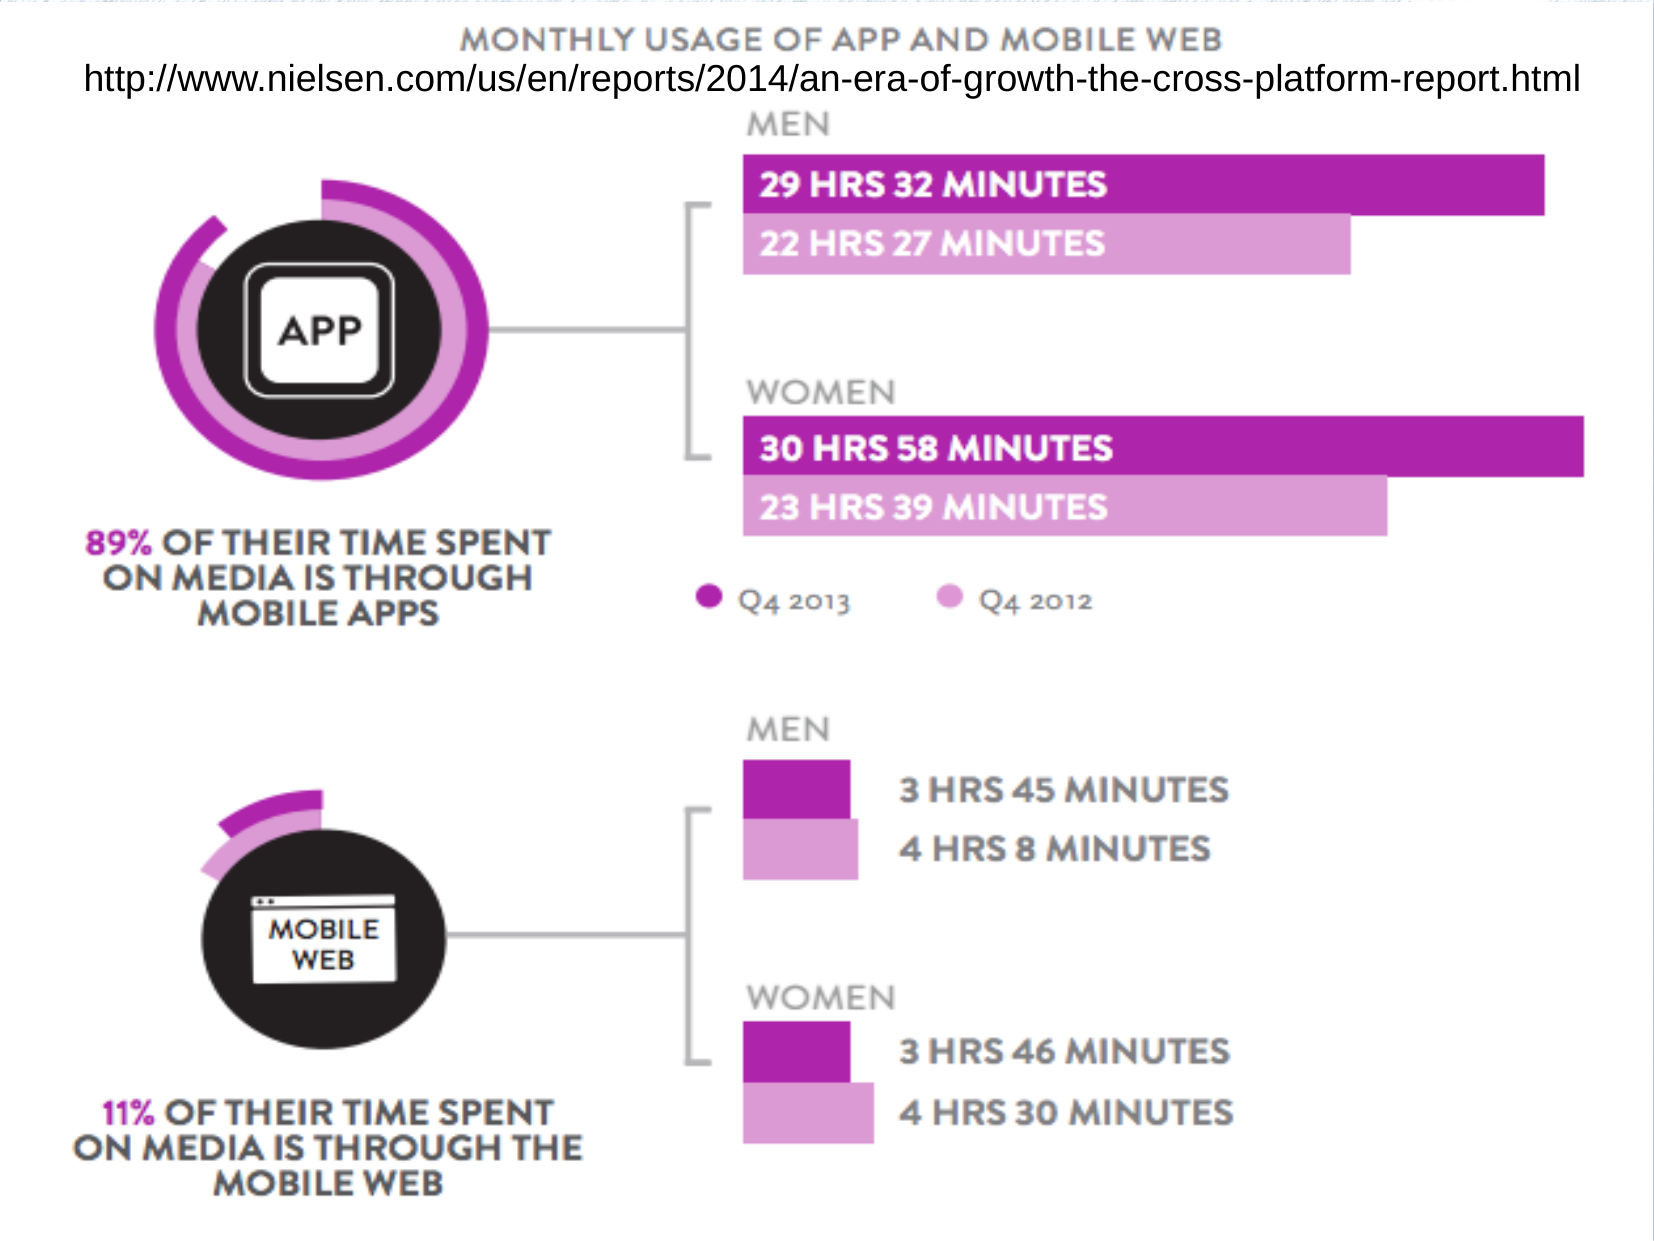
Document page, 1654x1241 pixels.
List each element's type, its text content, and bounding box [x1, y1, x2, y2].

text_box http://www.nielsen.com/us/en/reports/2014/an-era-of-growth-the-cross-platform-report.html [0, 49, 1654, 142]
picture [0, 0, 1654, 49]
picture [0, 142, 1654, 1241]
